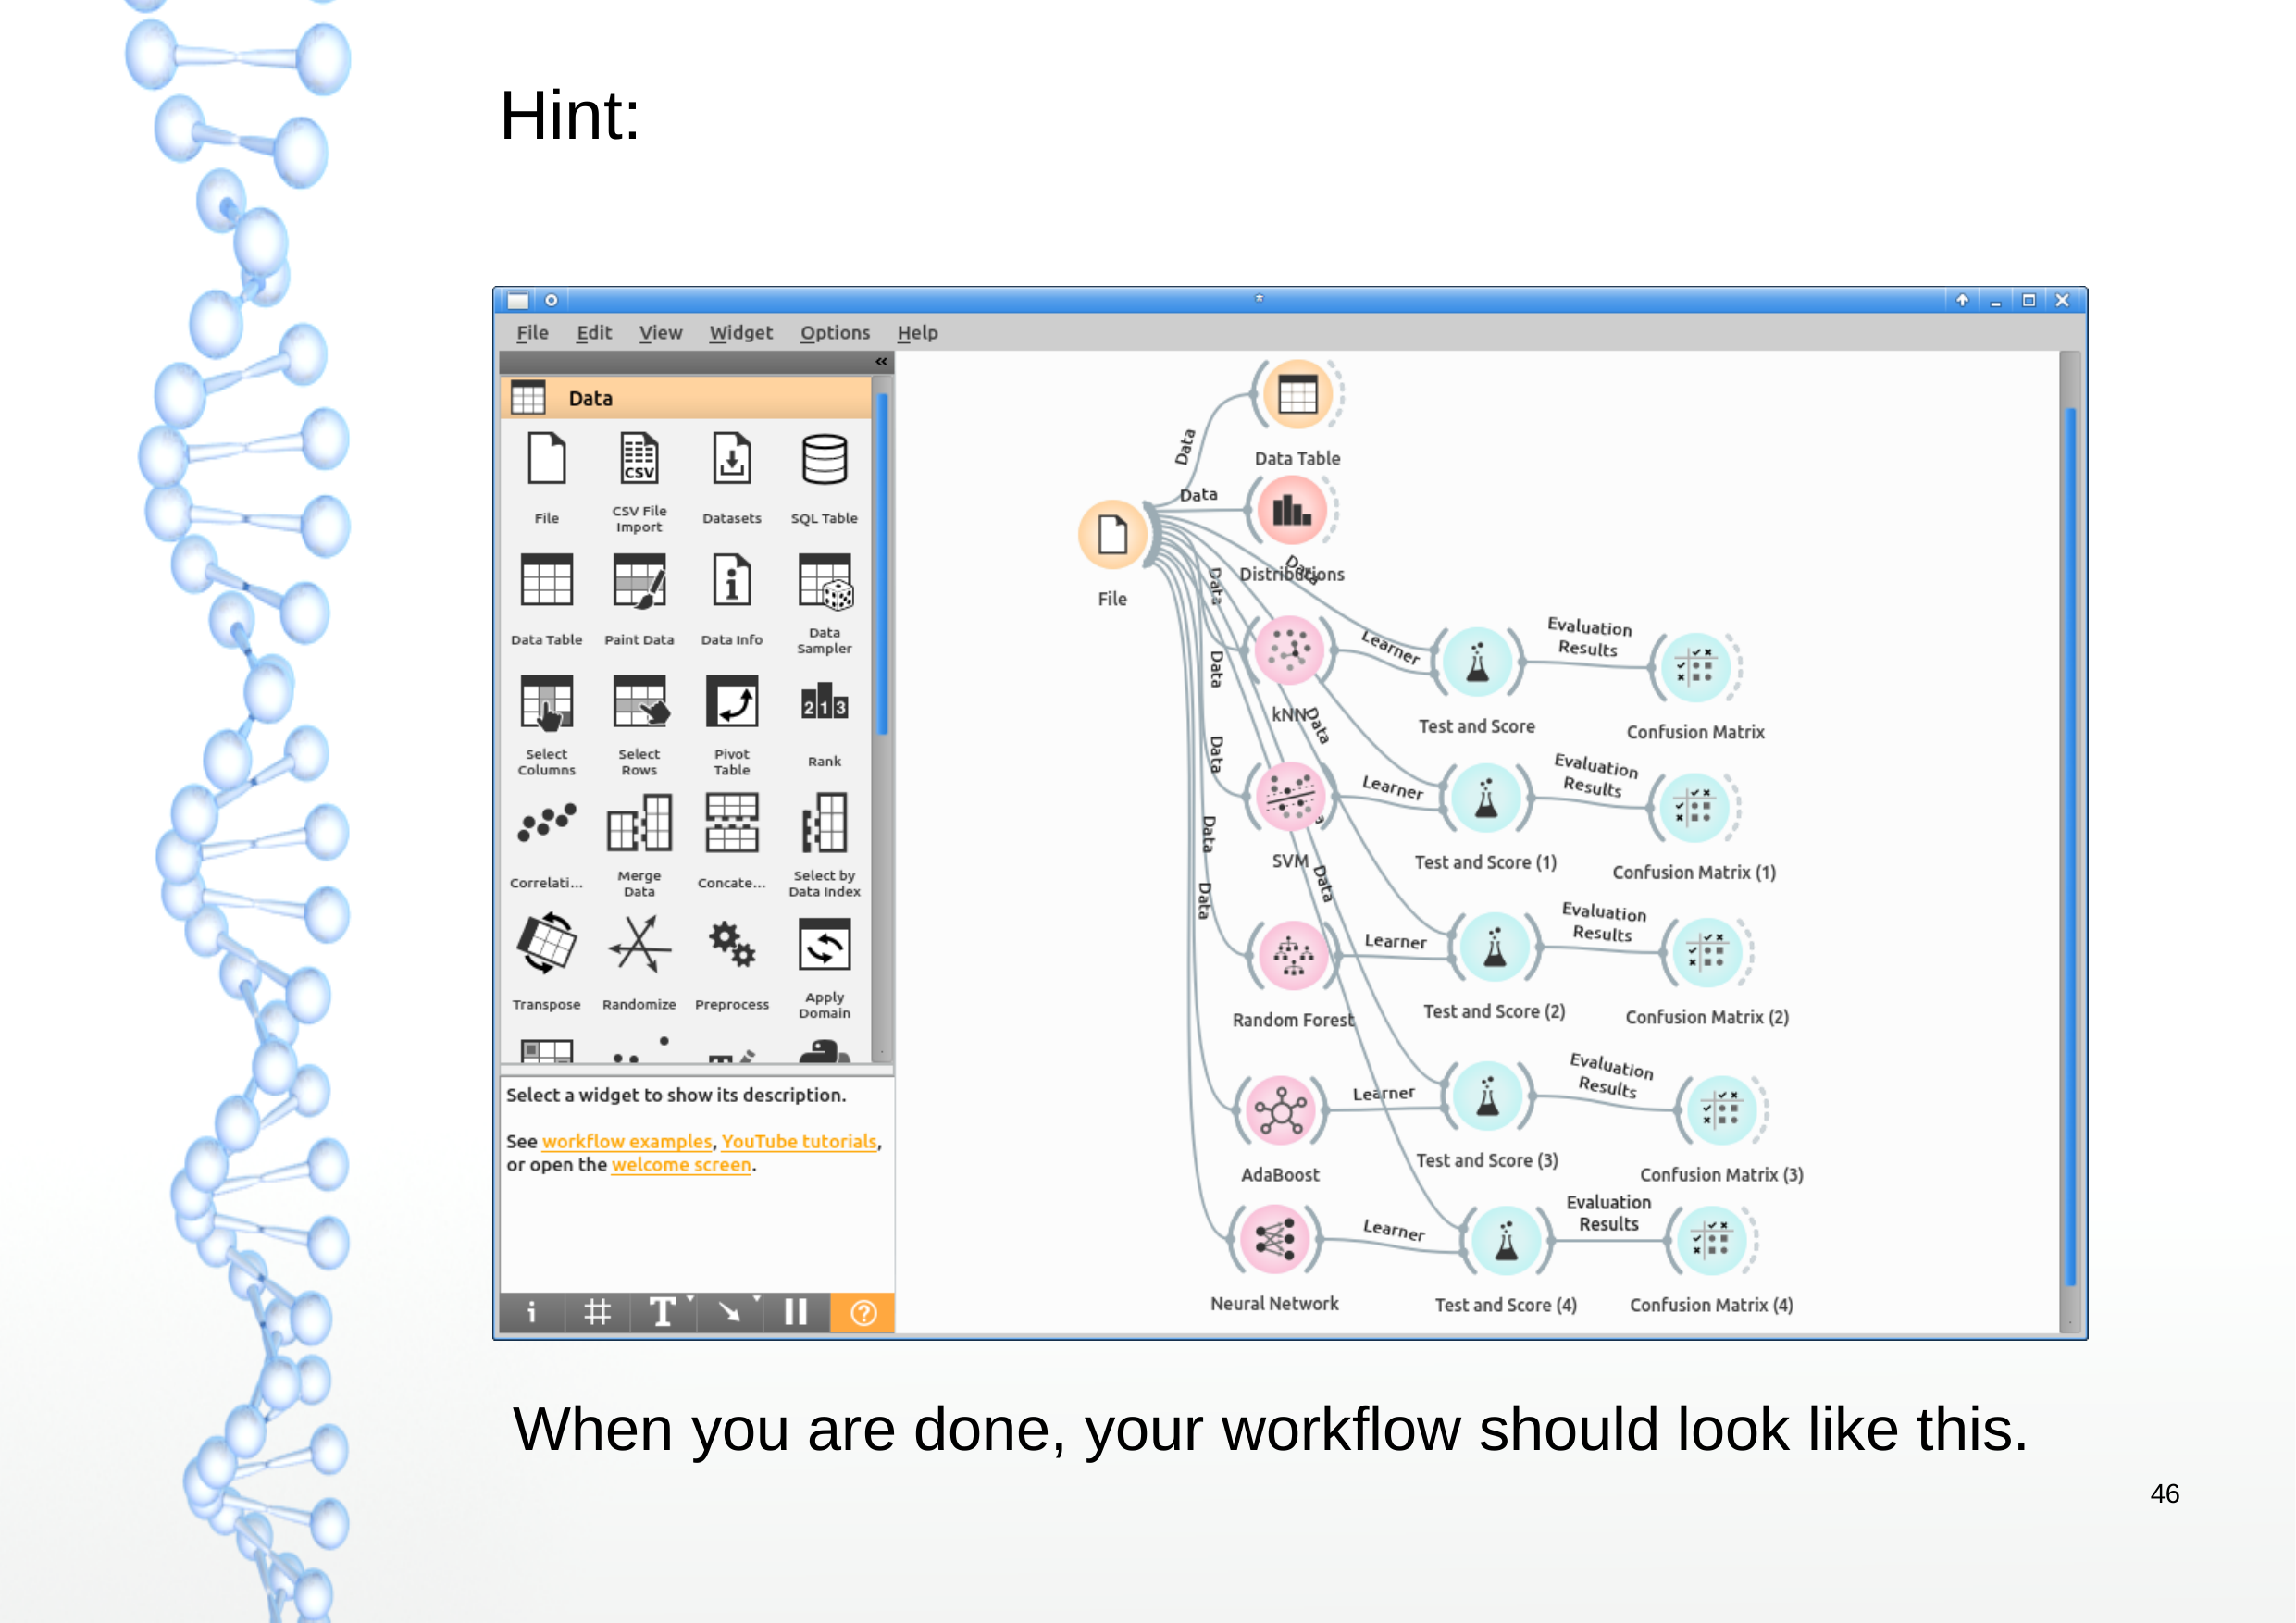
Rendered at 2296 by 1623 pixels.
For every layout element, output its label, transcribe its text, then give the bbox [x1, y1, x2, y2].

text_box Hint: [486, 69, 987, 161]
picture [0, 0, 2296, 1623]
text_box When you are done, your workflow should look like this. [500, 1388, 2083, 1471]
